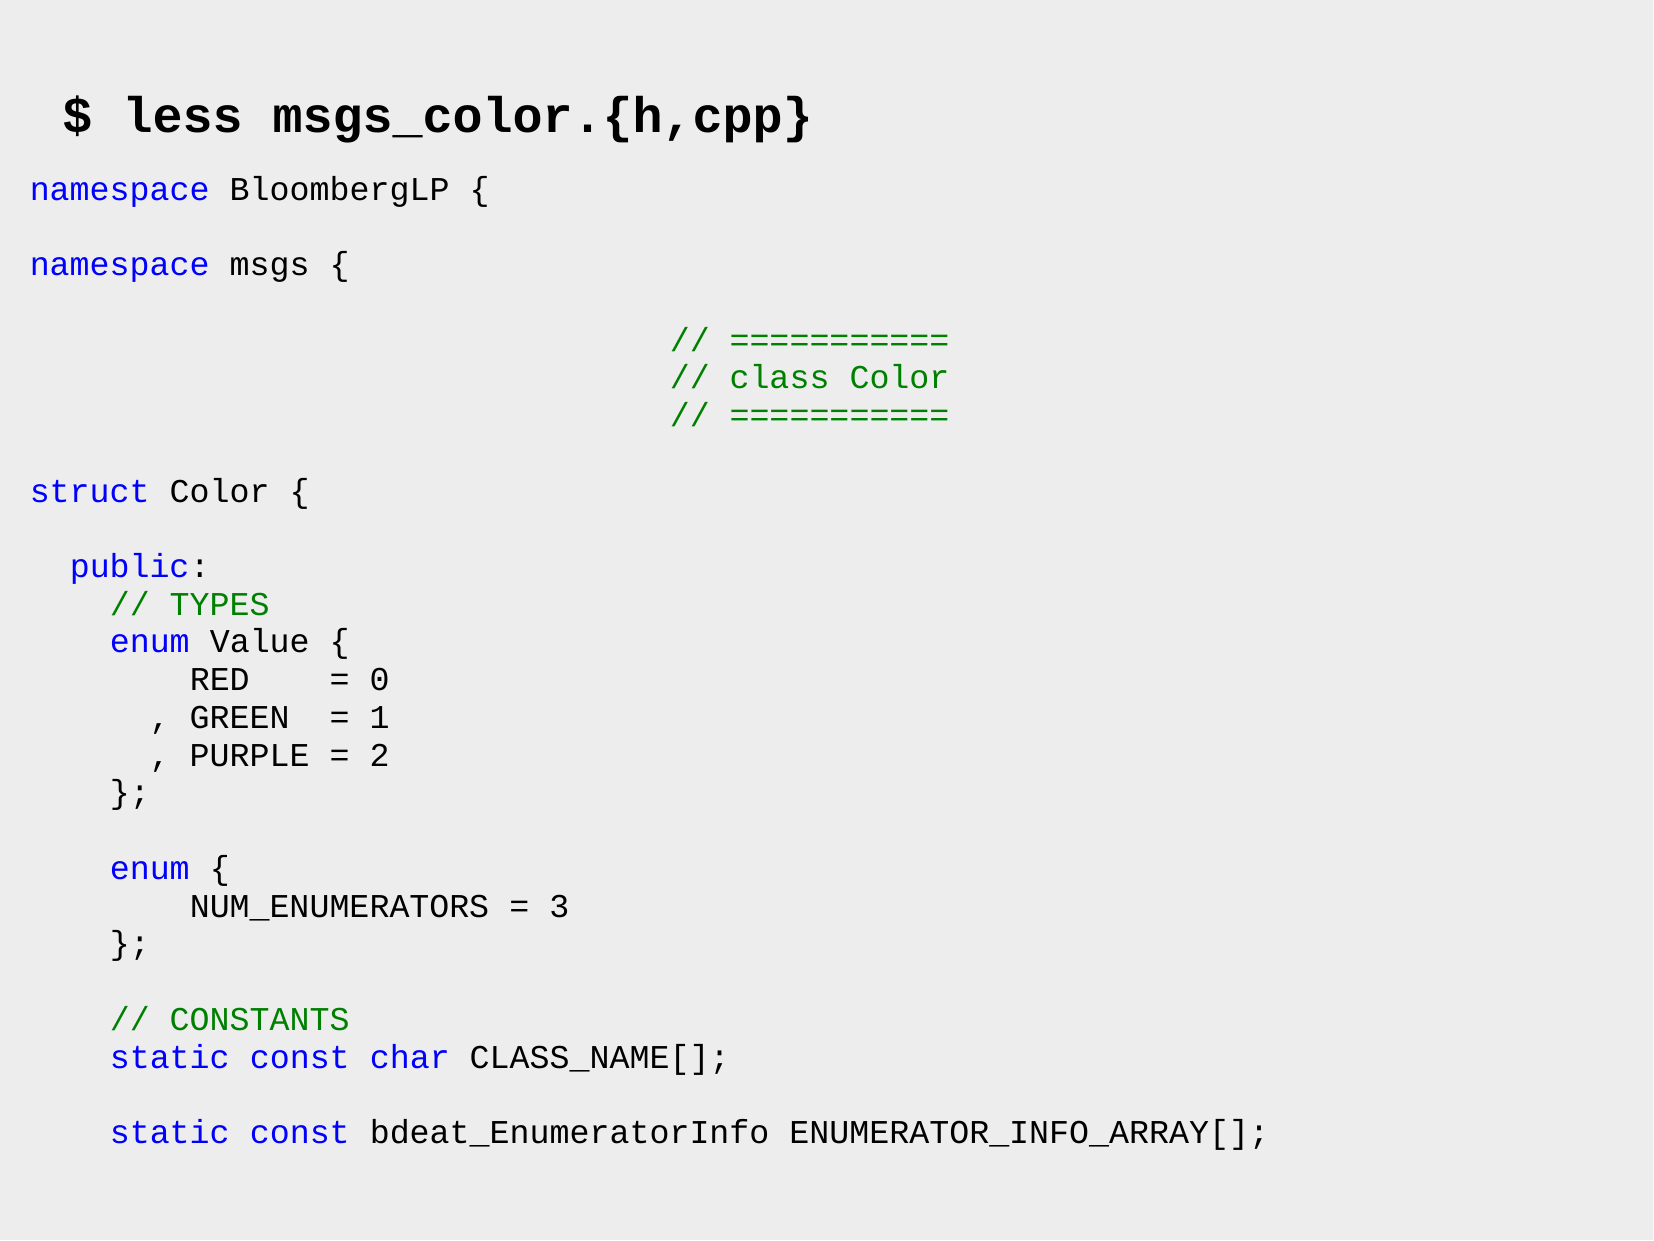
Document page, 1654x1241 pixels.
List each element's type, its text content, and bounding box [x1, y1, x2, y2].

text_box $ less msgs_color.{h,cpp} [47, 83, 1653, 165]
text_box namespace BloombergLP { namespace msgs { // =========== // class Color // =========== struct Color { public: // TYPES enum Value { RED = 0 , GREEN = 1 , PURPLE = 2 }; enum { NUM_ENUMERATORS = 3 }; // CONSTANTS static const char CLASS_NAME[]; static const bdeat_EnumeratorInfo ENUMERATOR_INFO_ARRAY[]; [15, 165, 1654, 1161]
